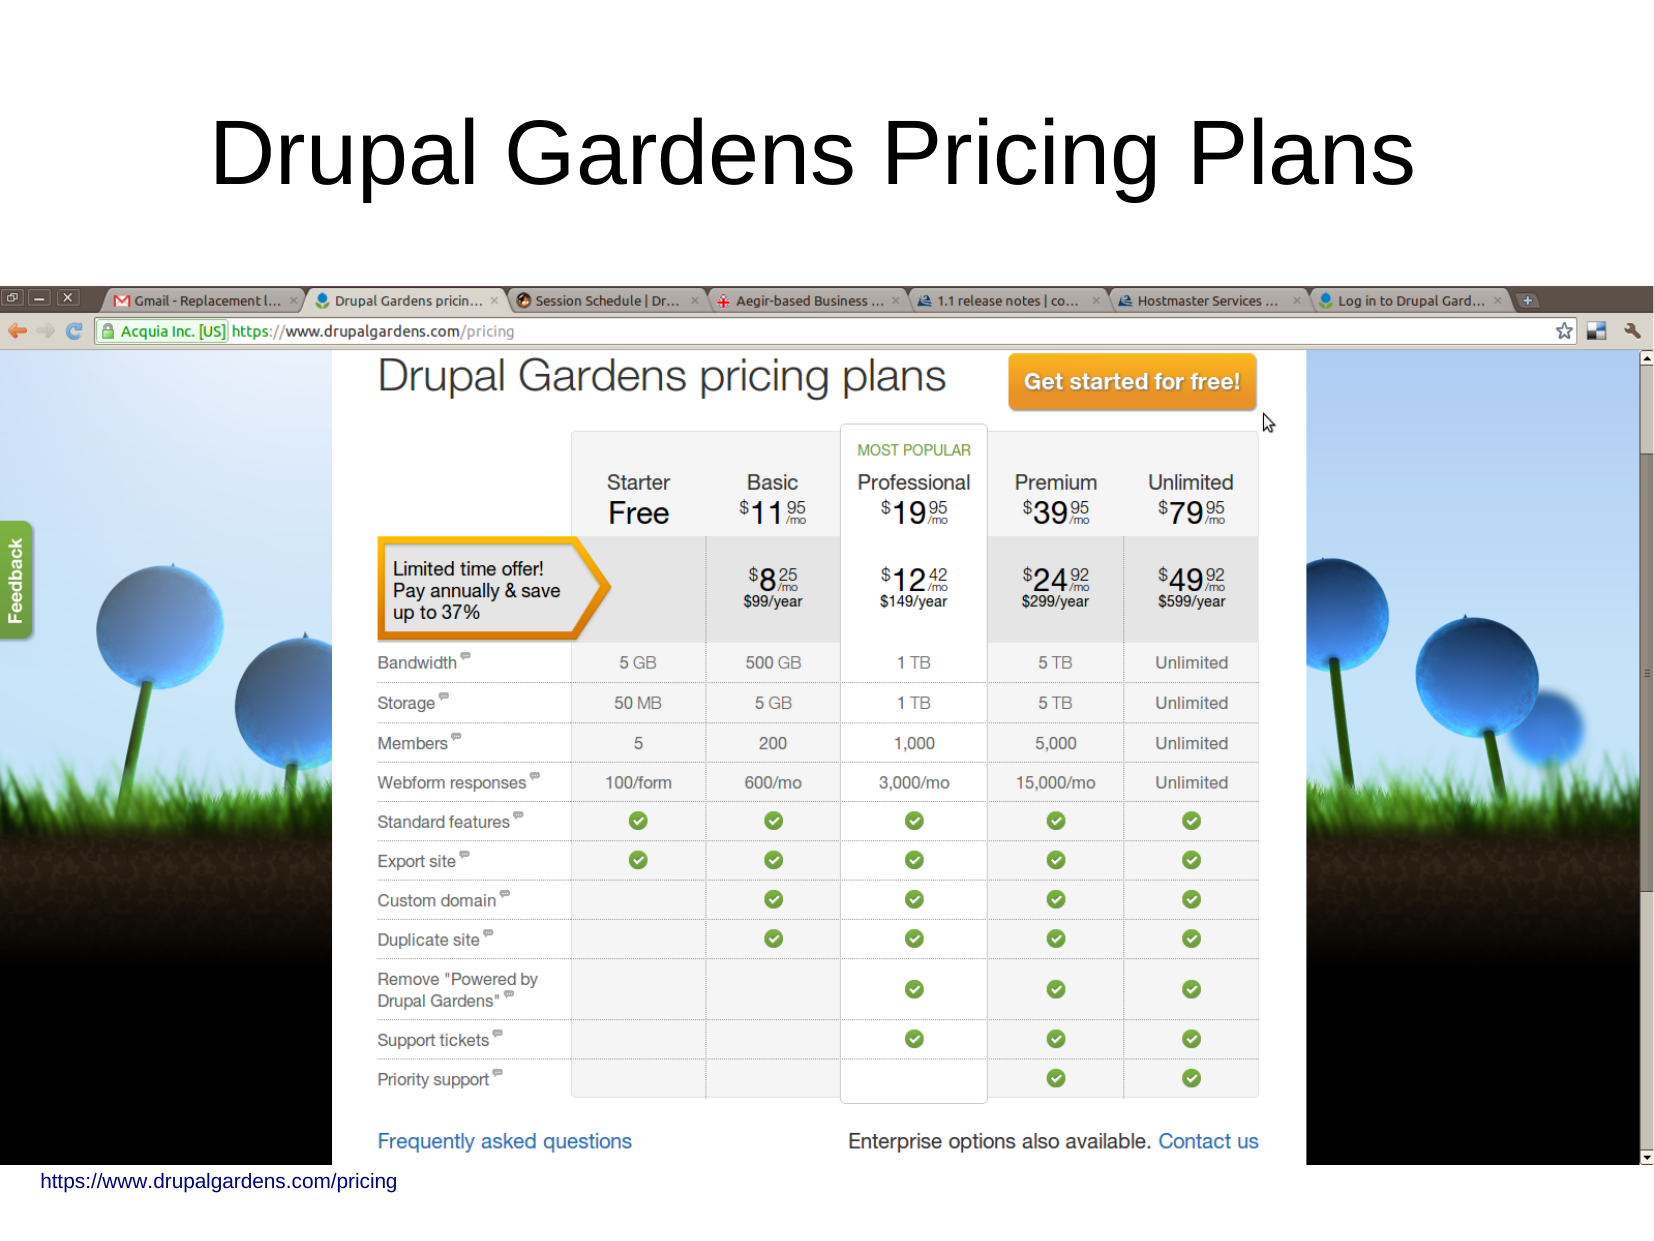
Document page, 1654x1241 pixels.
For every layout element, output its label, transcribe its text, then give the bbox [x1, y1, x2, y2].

text_box https://www.drupalgardens.com/pricing [25, 1162, 526, 1241]
title Drupal Gardens Pricing Plans [82, 56, 1571, 250]
picture [0, 286, 1654, 1165]
